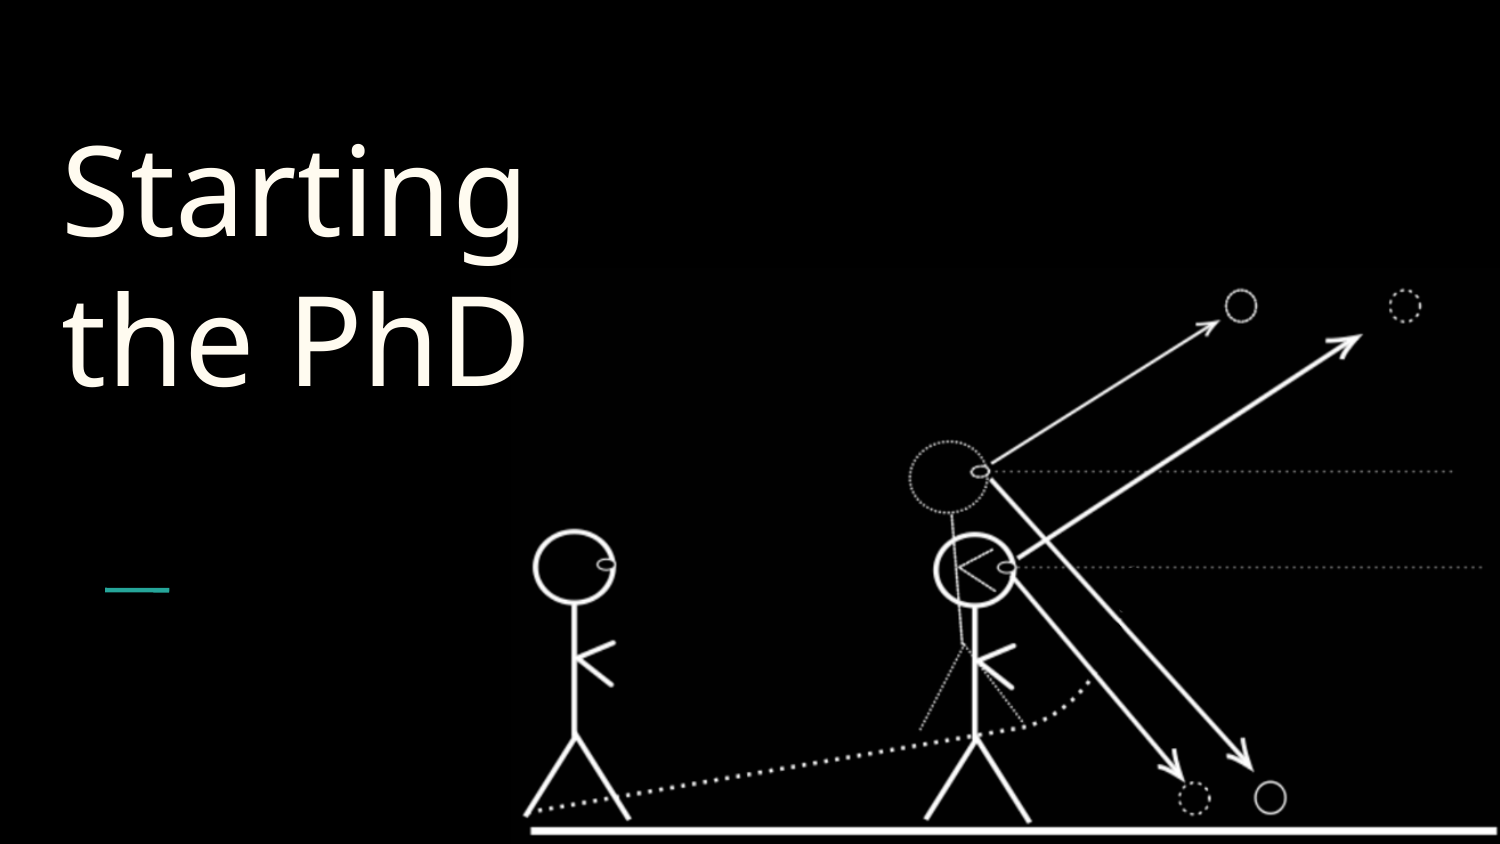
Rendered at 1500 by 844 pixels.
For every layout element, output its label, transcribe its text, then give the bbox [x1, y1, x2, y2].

title Starting the PhD [46, 176, 784, 427]
picture [511, 268, 1500, 844]
